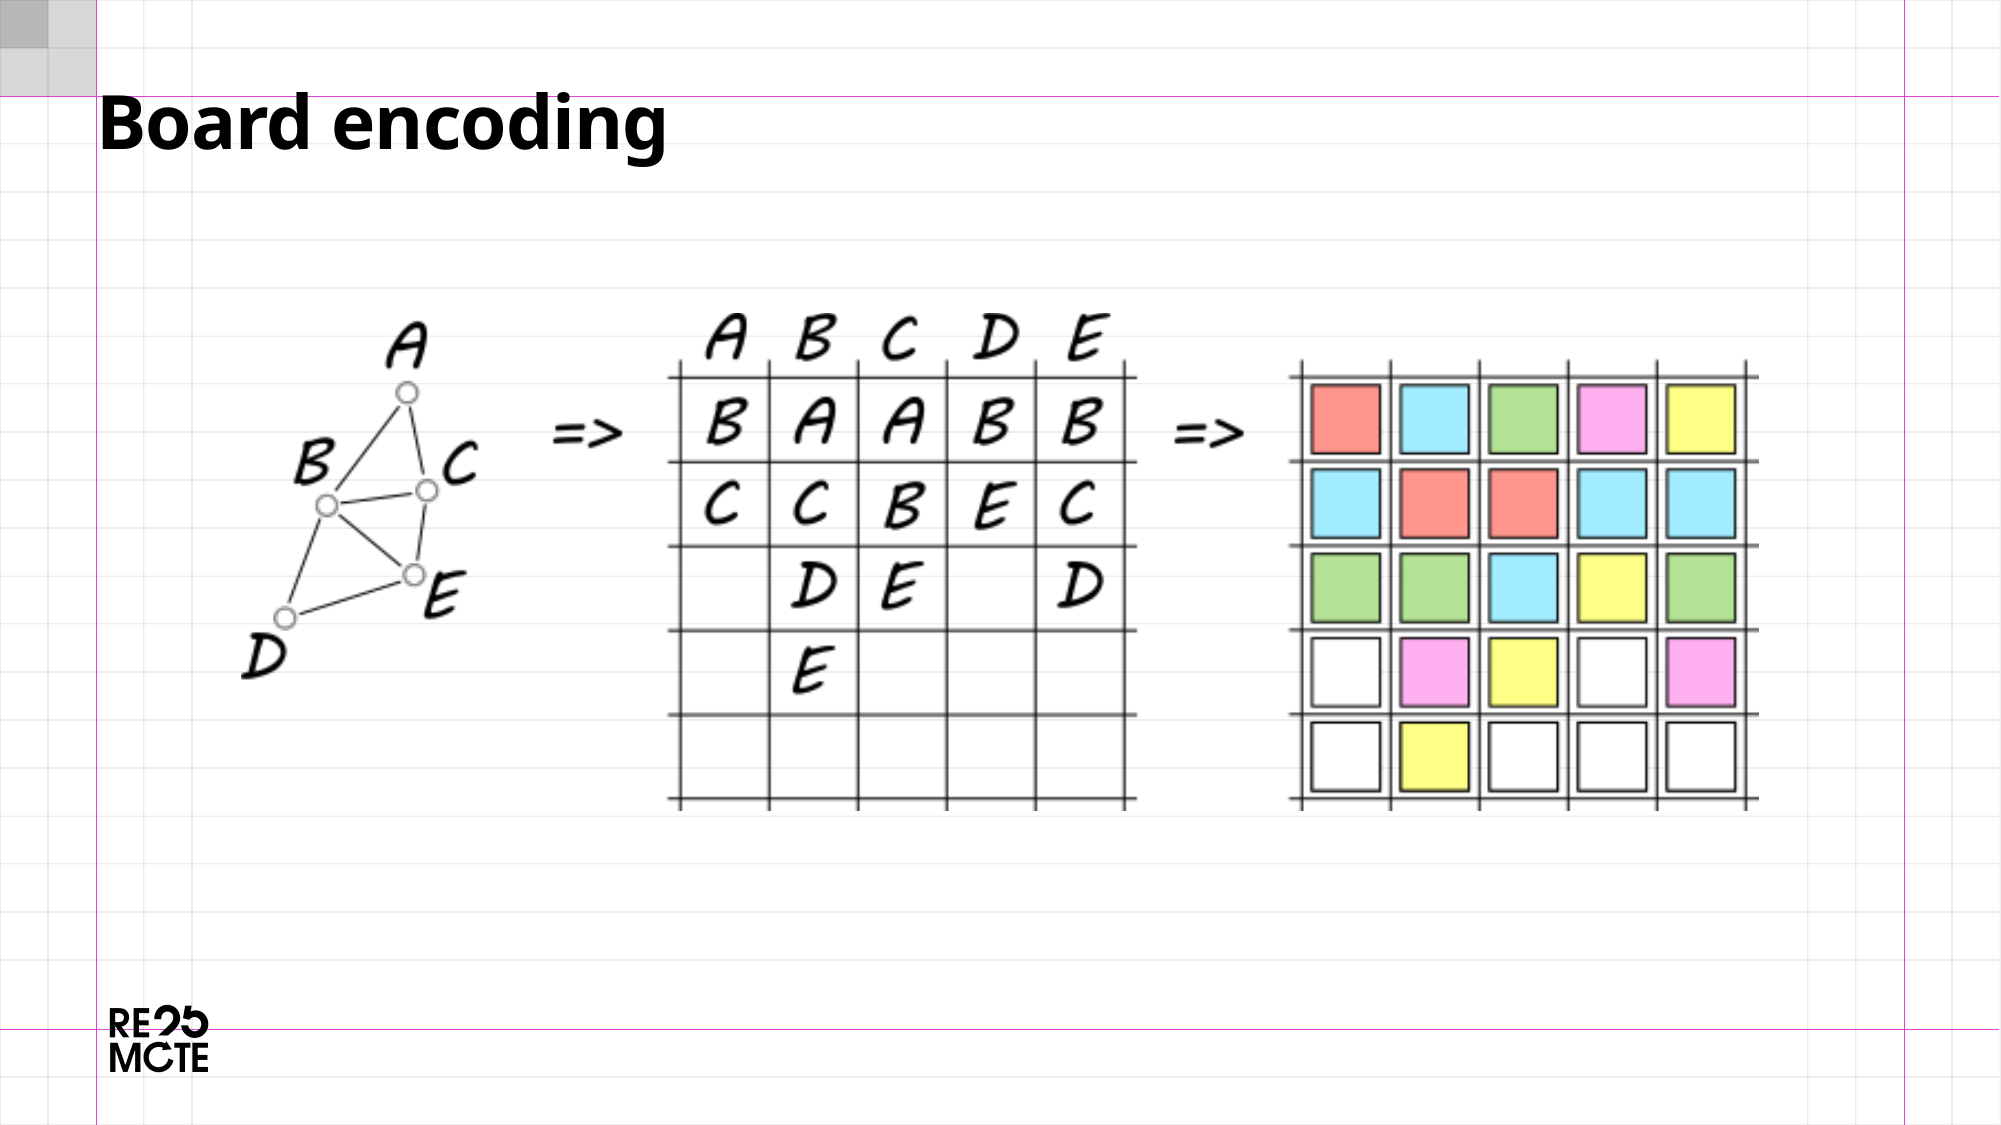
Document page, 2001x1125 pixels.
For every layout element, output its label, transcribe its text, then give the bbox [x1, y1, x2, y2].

picture [241, 313, 1759, 811]
title Board encoding [96, 75, 1904, 166]
